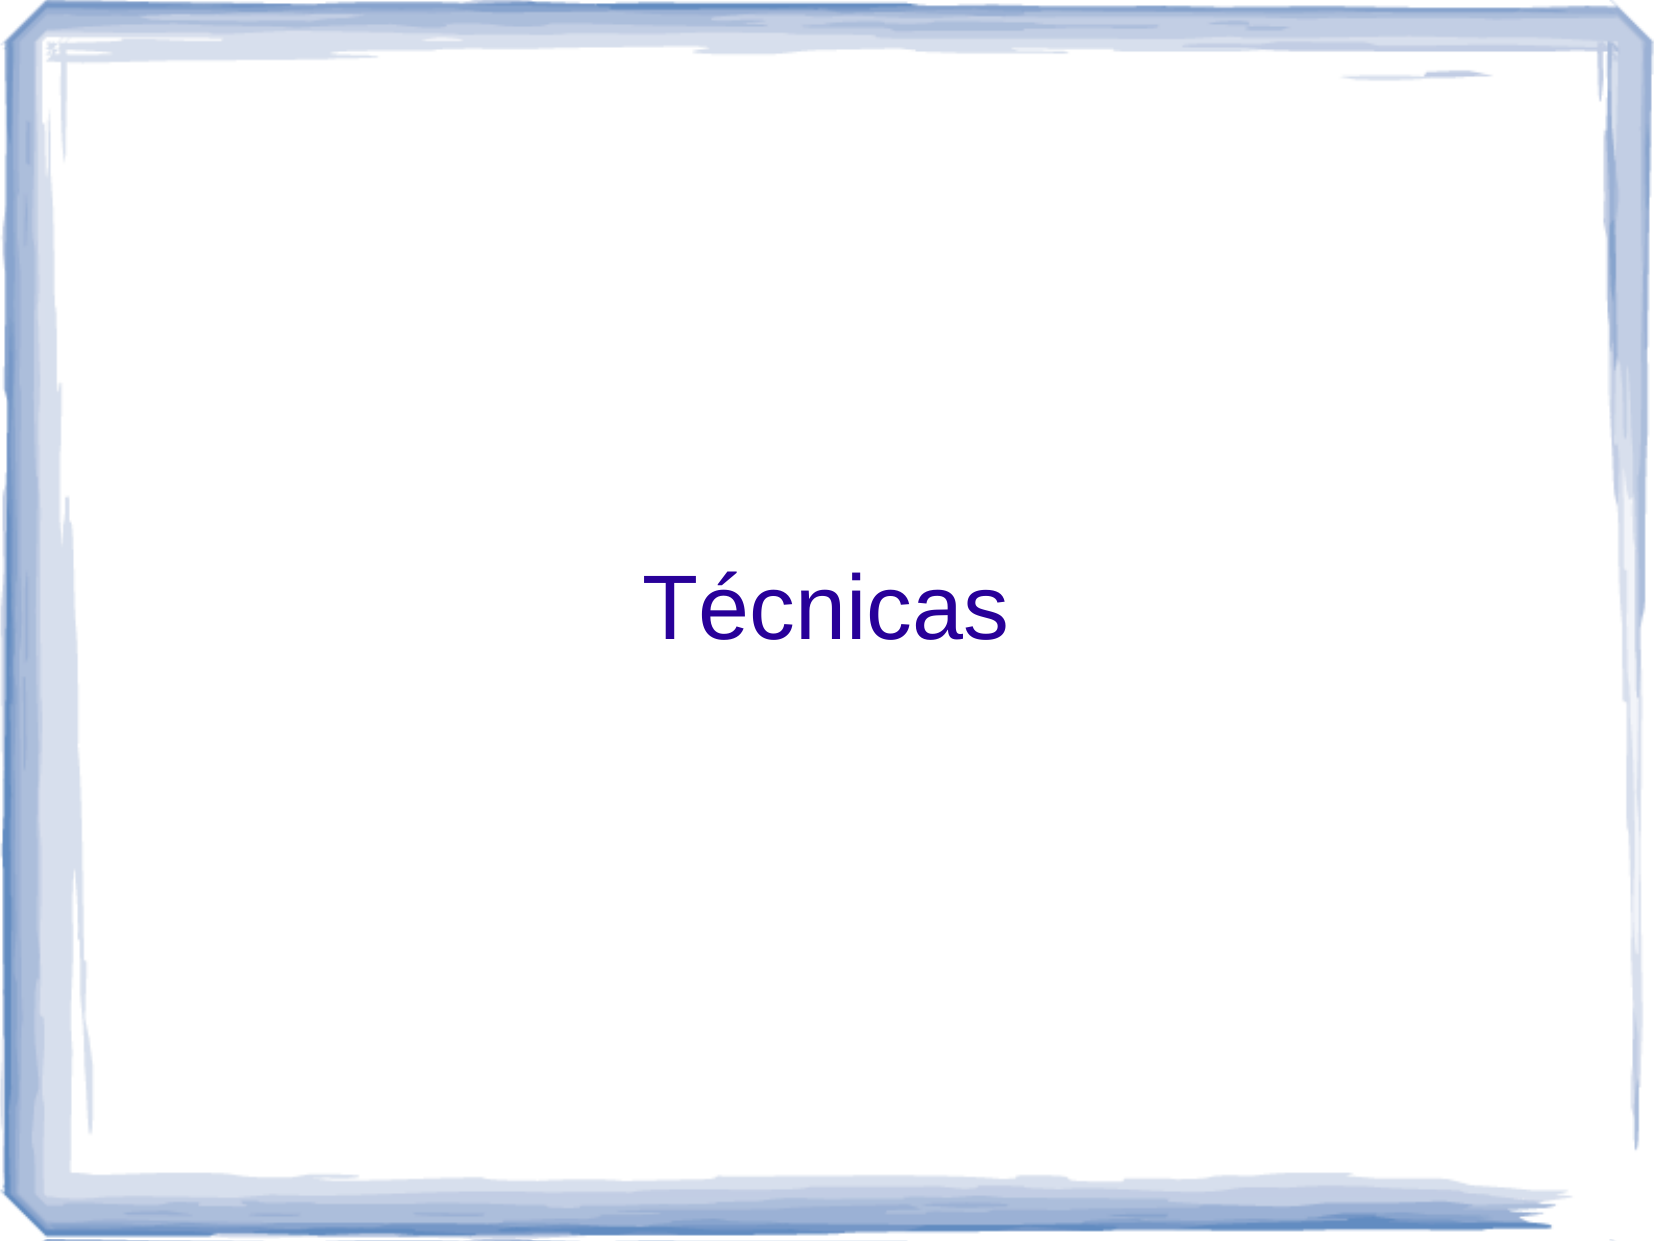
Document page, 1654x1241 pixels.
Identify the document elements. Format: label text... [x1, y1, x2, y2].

picture [0, 0, 1654, 1241]
title Técnicas [82, 504, 1571, 712]
